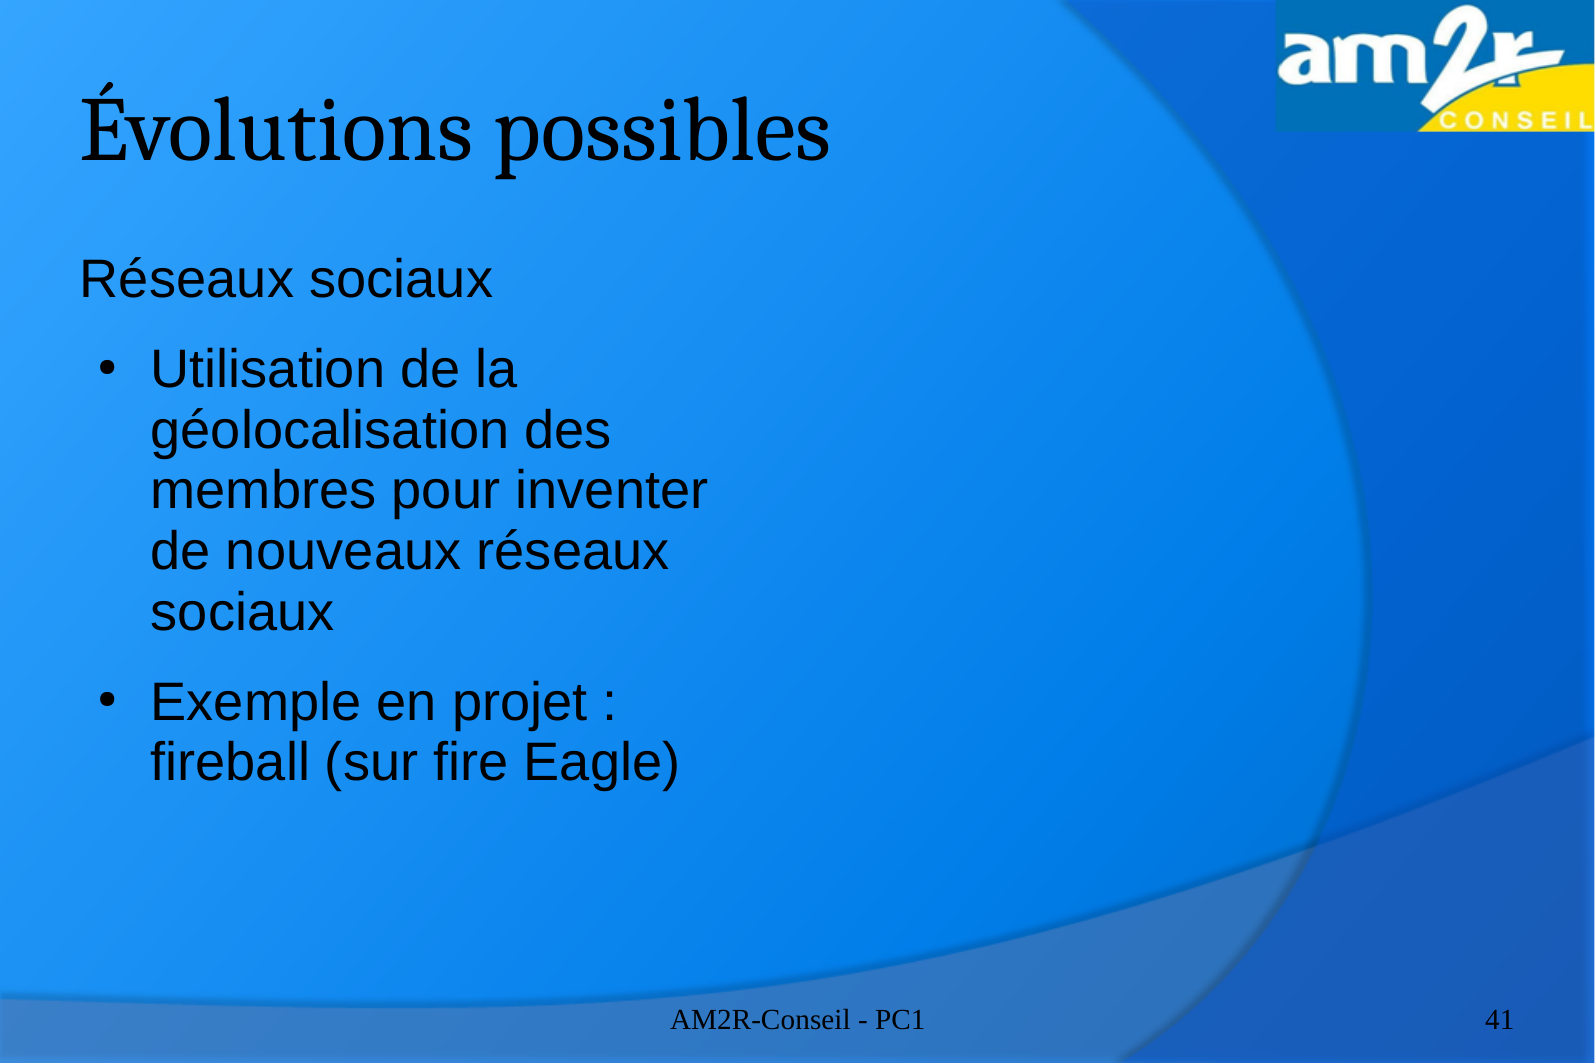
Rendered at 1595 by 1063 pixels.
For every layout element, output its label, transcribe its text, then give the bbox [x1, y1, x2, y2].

list Réseaux sociaux Utilisation de la géolocalisation des membres pour inventer de nouveaux réseaux sociaux Exemple en projet : fireball (sur fire Eagle) [79, 248, 780, 975]
picture [0, 0, 1595, 1063]
title Évolutions possibles [79, 42, 1152, 220]
